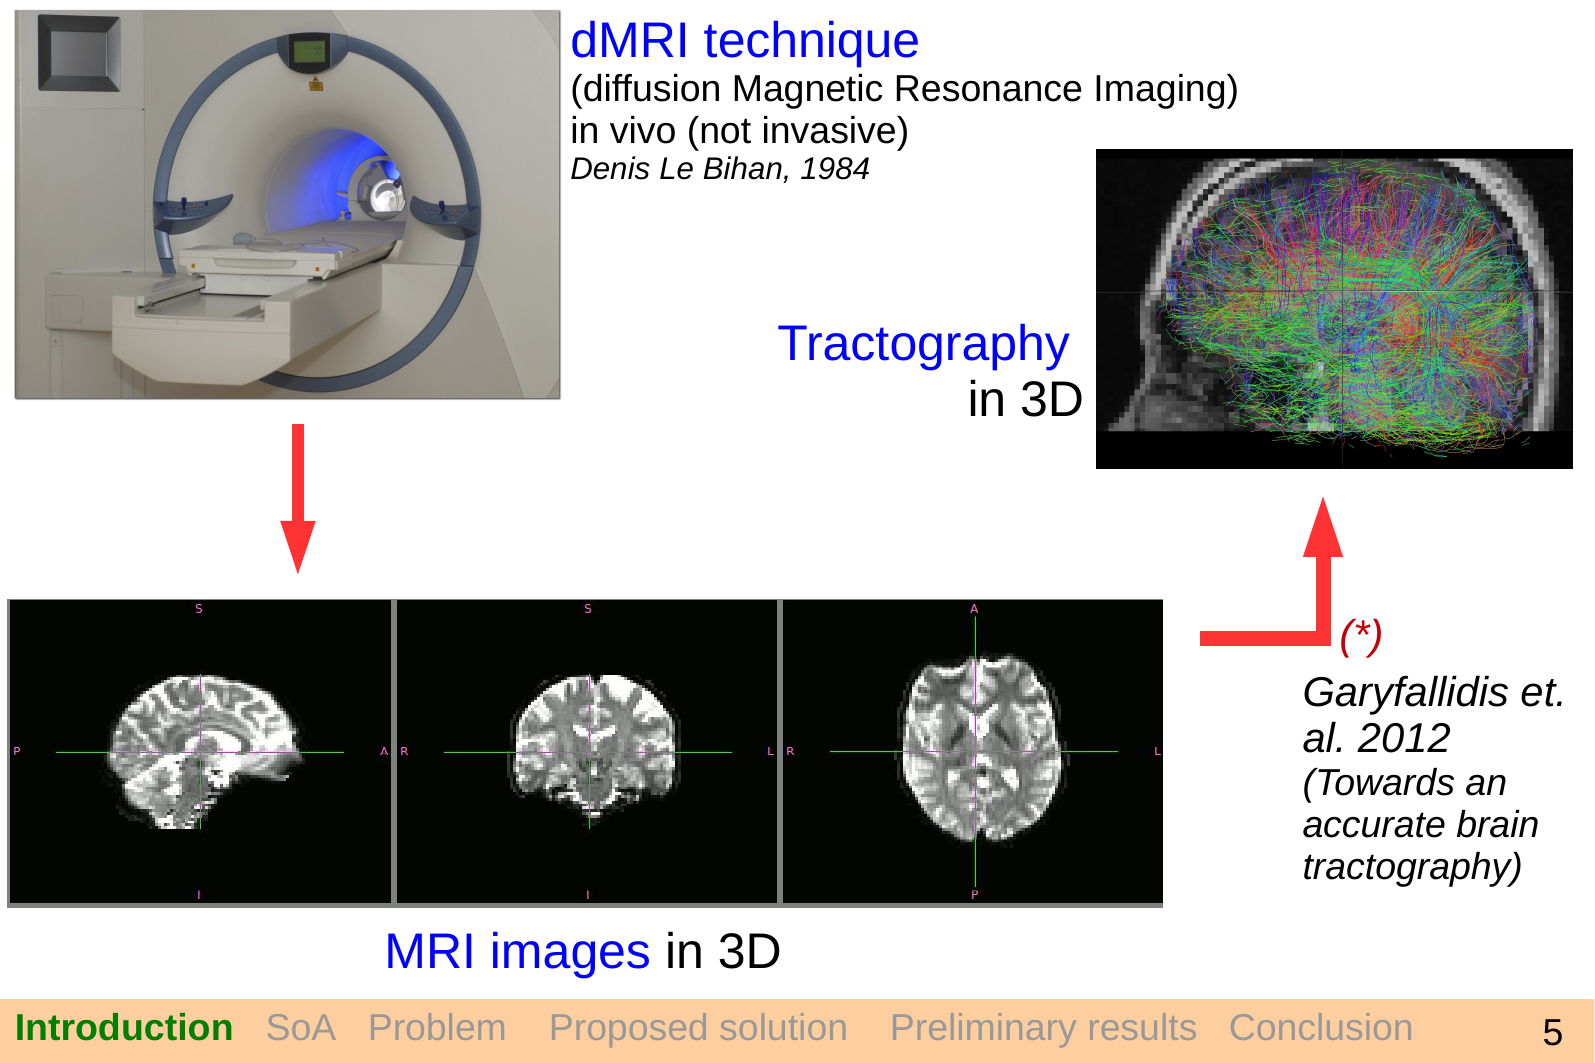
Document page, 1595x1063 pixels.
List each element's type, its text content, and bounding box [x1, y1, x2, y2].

picture [7, 599, 1163, 908]
text_box Introduction SoA Problem Proposed solution Preliminary results Conclusion [0, 999, 1595, 1063]
picture [13, 8, 563, 402]
list Tractography in 3D [614, 315, 1084, 428]
picture [1096, 149, 1573, 469]
list dMRI technique (diffusion Magnetic Resonance Imaging) in vivo (not invasive) Denis Le Bihan, 1984 [563, 11, 1270, 188]
text_box <number> [1377, 1003, 1579, 1063]
list MRI images in 3D [313, 923, 1084, 980]
list (*) [1268, 611, 1483, 668]
list Garyfallidis et. al. 2012 (Towards an accurate brain tractography) [1231, 668, 1589, 912]
